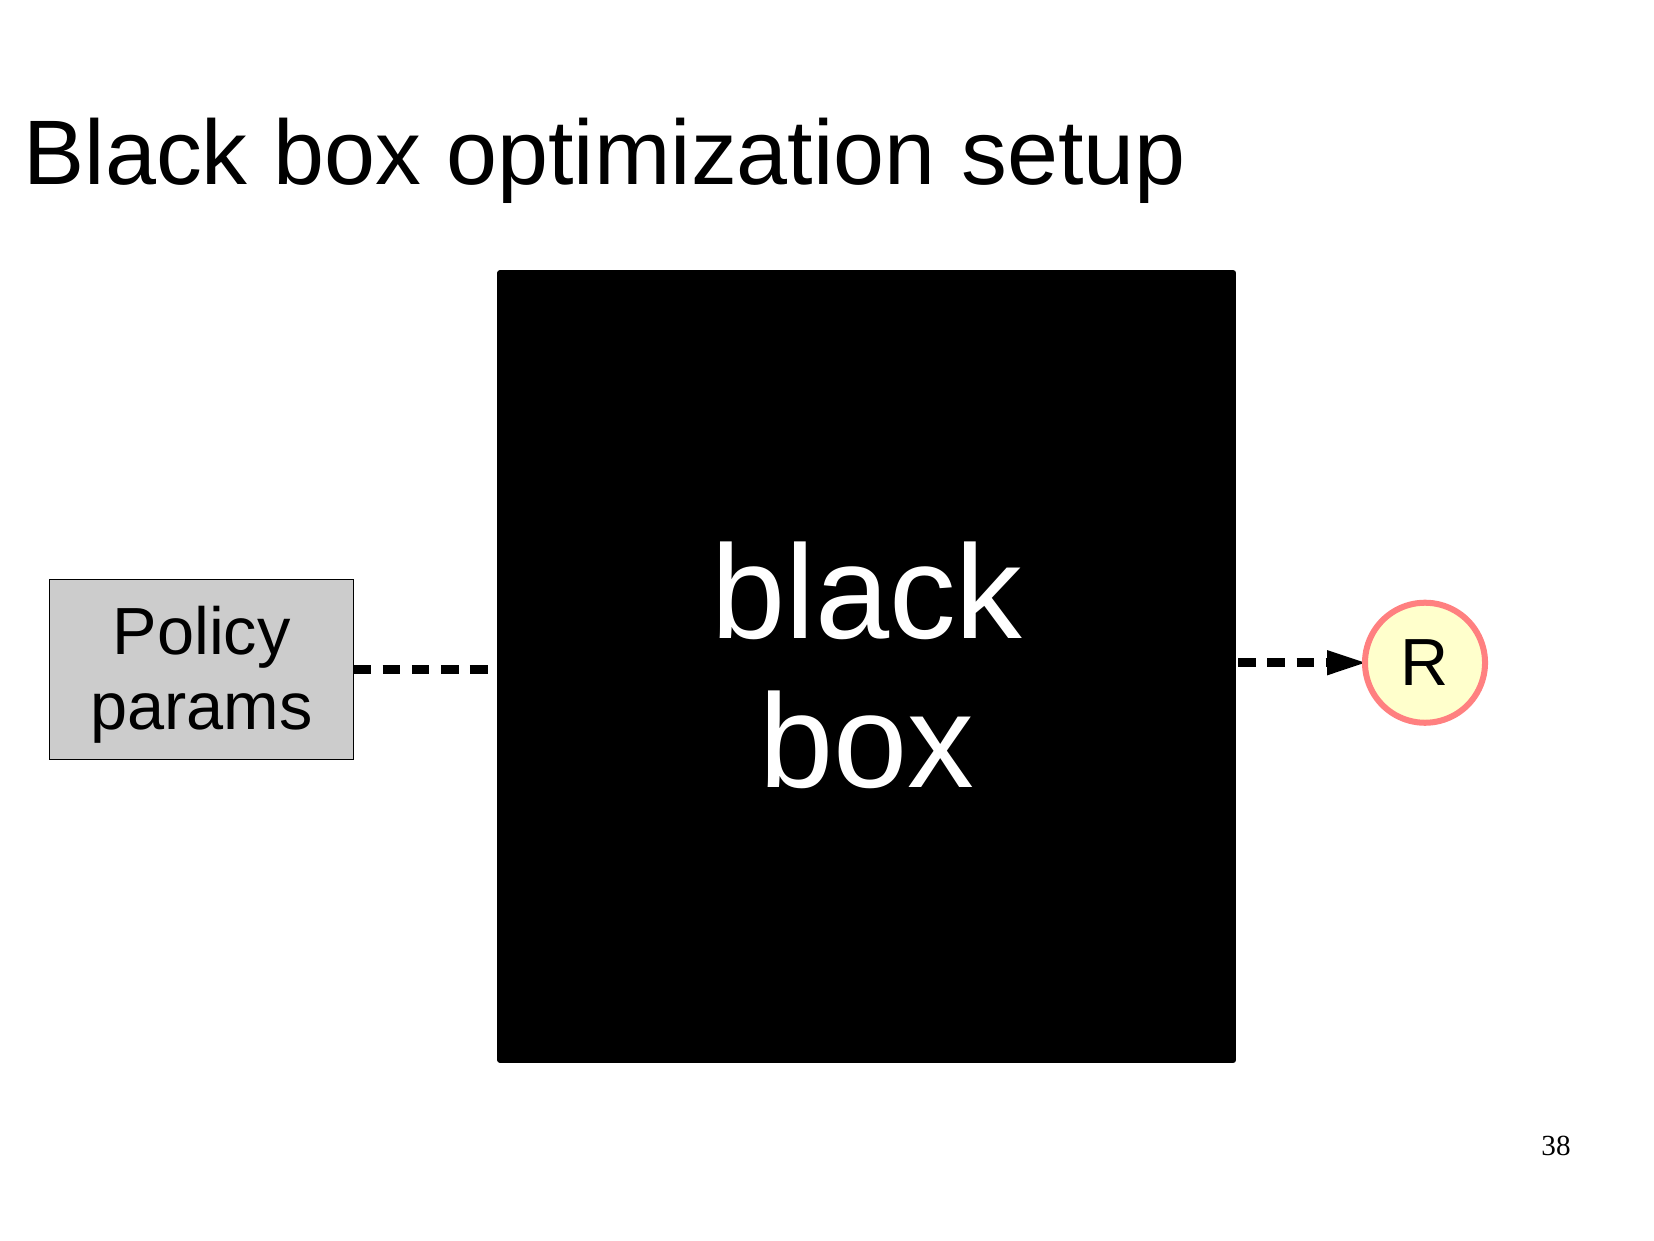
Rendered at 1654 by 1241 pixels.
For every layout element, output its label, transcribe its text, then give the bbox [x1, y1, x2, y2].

text_box R [1365, 602, 1486, 723]
text_box black box [500, 273, 1234, 1061]
text_box Policy params [49, 579, 354, 760]
title Black box optimization setup [23, 49, 1512, 257]
